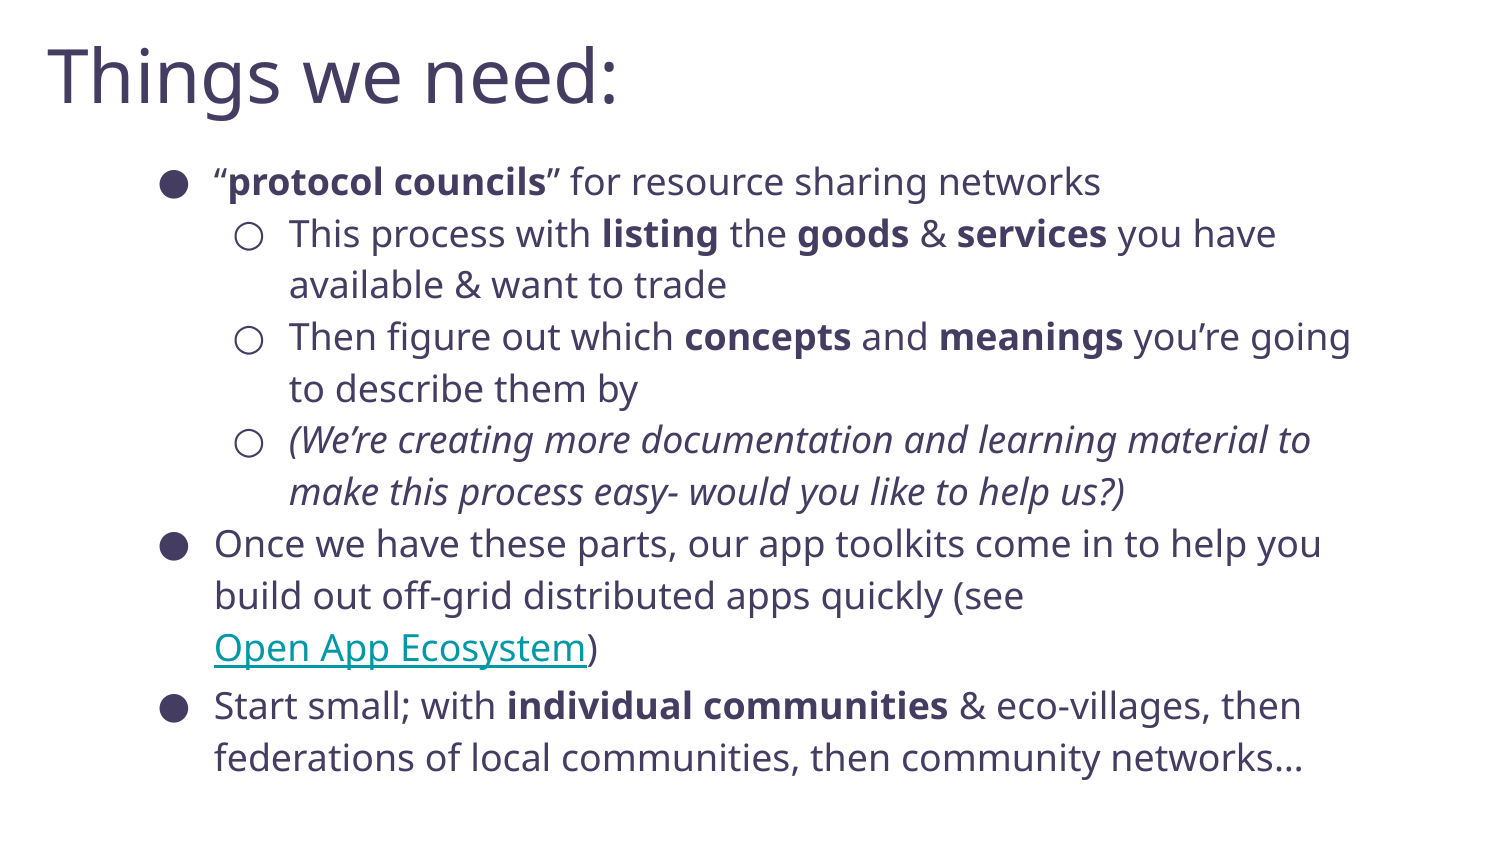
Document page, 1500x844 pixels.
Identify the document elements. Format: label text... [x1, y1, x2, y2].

title Things we need: [32, 13, 1469, 128]
list “protocol councils” for resource sharing networks This process with listing the goods & services you have available & want to trade Then figure out which concepts and meanings you’re going to describe them by (We’re creating more documentation and learning material to make this process easy- would you like to help us?) Once we have these parts, our app toolkits come in to help you build out off-grid distributed apps quickly (see Open App Ecosystem) Start small; with individual communities & eco-villages, then federations of local communities, then community networks… [123, 164, 1376, 766]
